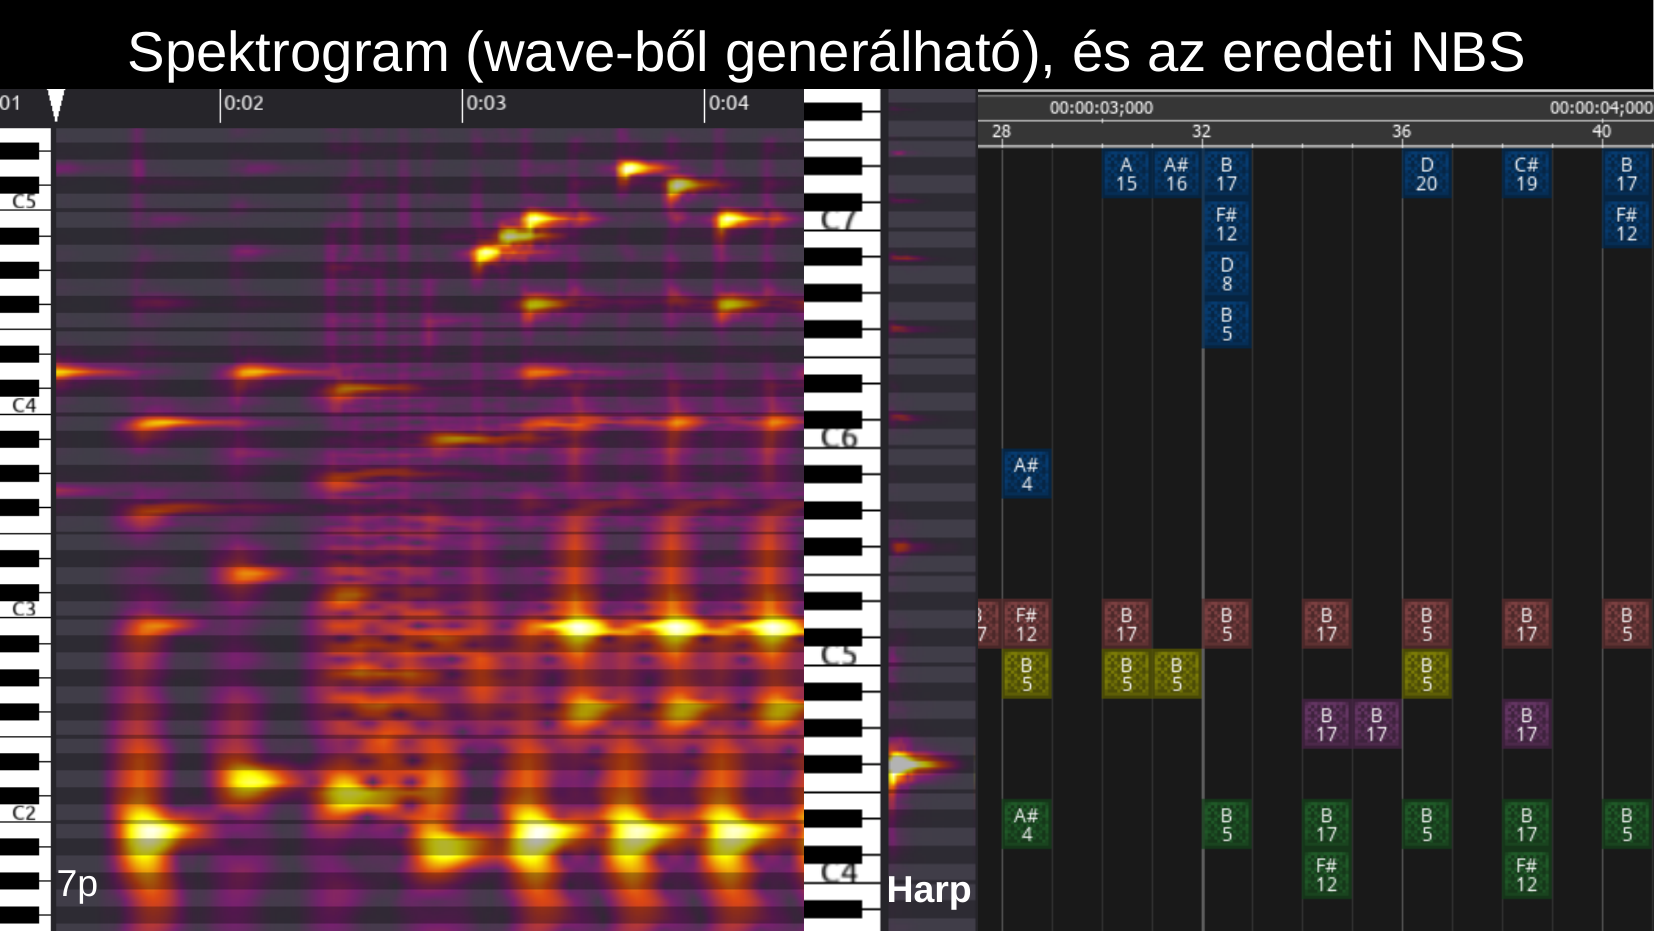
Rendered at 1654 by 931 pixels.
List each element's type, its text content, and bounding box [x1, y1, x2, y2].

picture [0, 89, 1654, 931]
title Spektrogram (wave-ből generálható), és az eredeti NBS [59, 6, 1595, 98]
text_box Harp [871, 860, 992, 918]
text_box 7p [41, 855, 117, 912]
